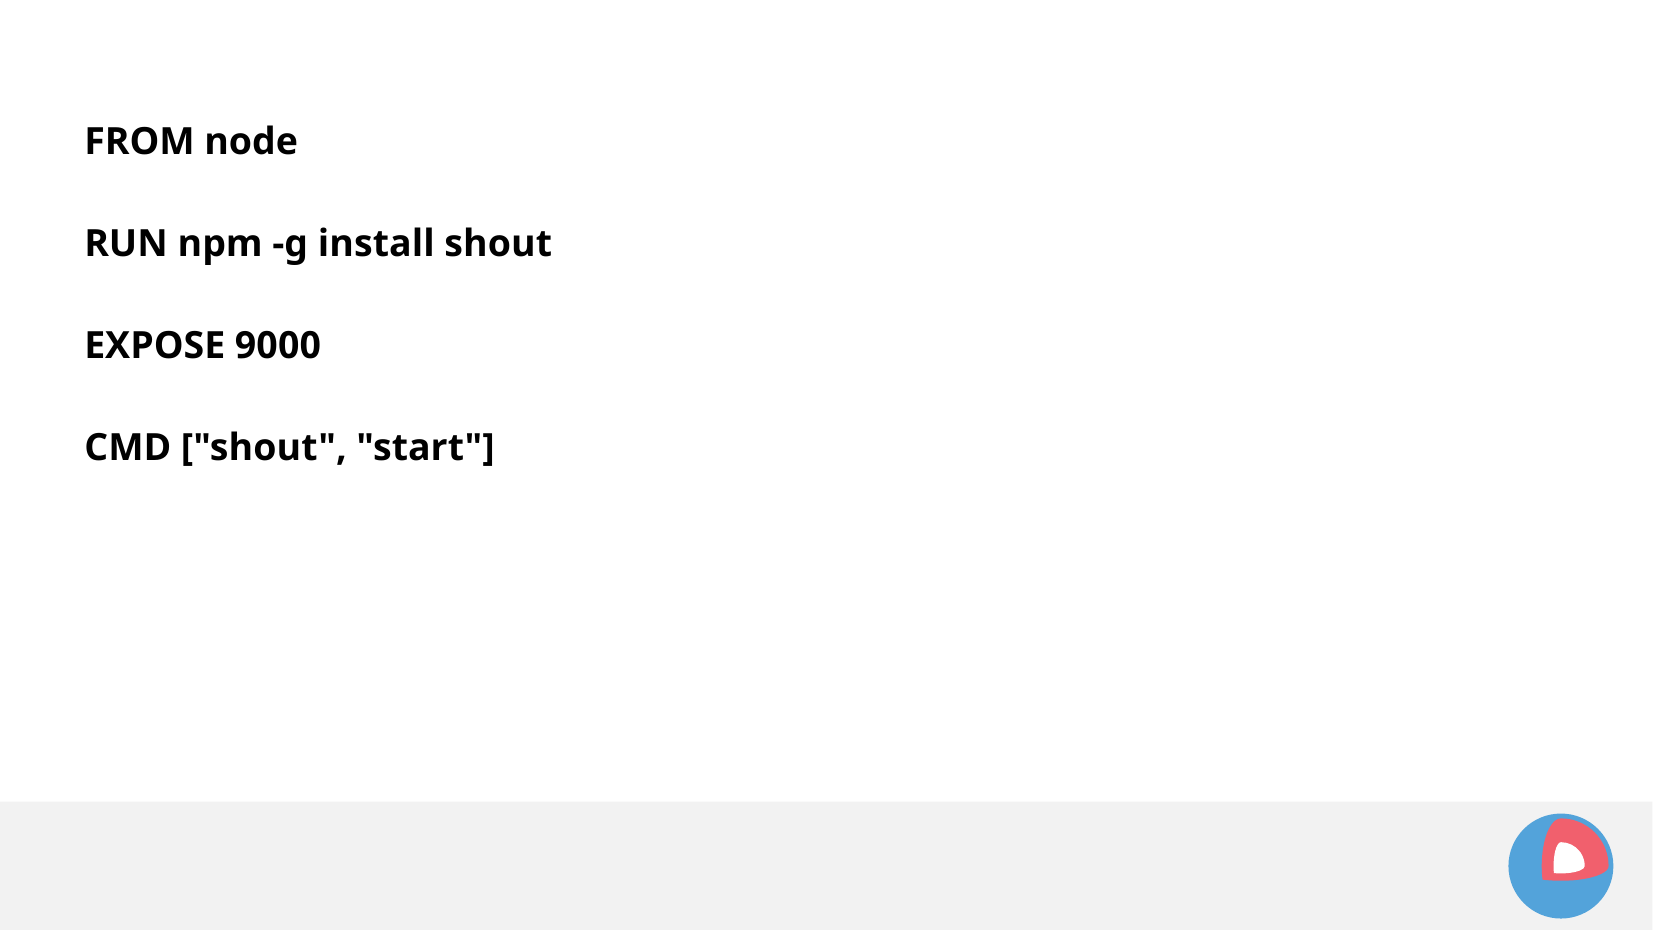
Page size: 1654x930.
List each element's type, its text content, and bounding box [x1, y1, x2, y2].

text_box FROM node RUN npm -g install shout EXPOSE 9000 CMD ["shout", "start"] [69, 106, 647, 563]
